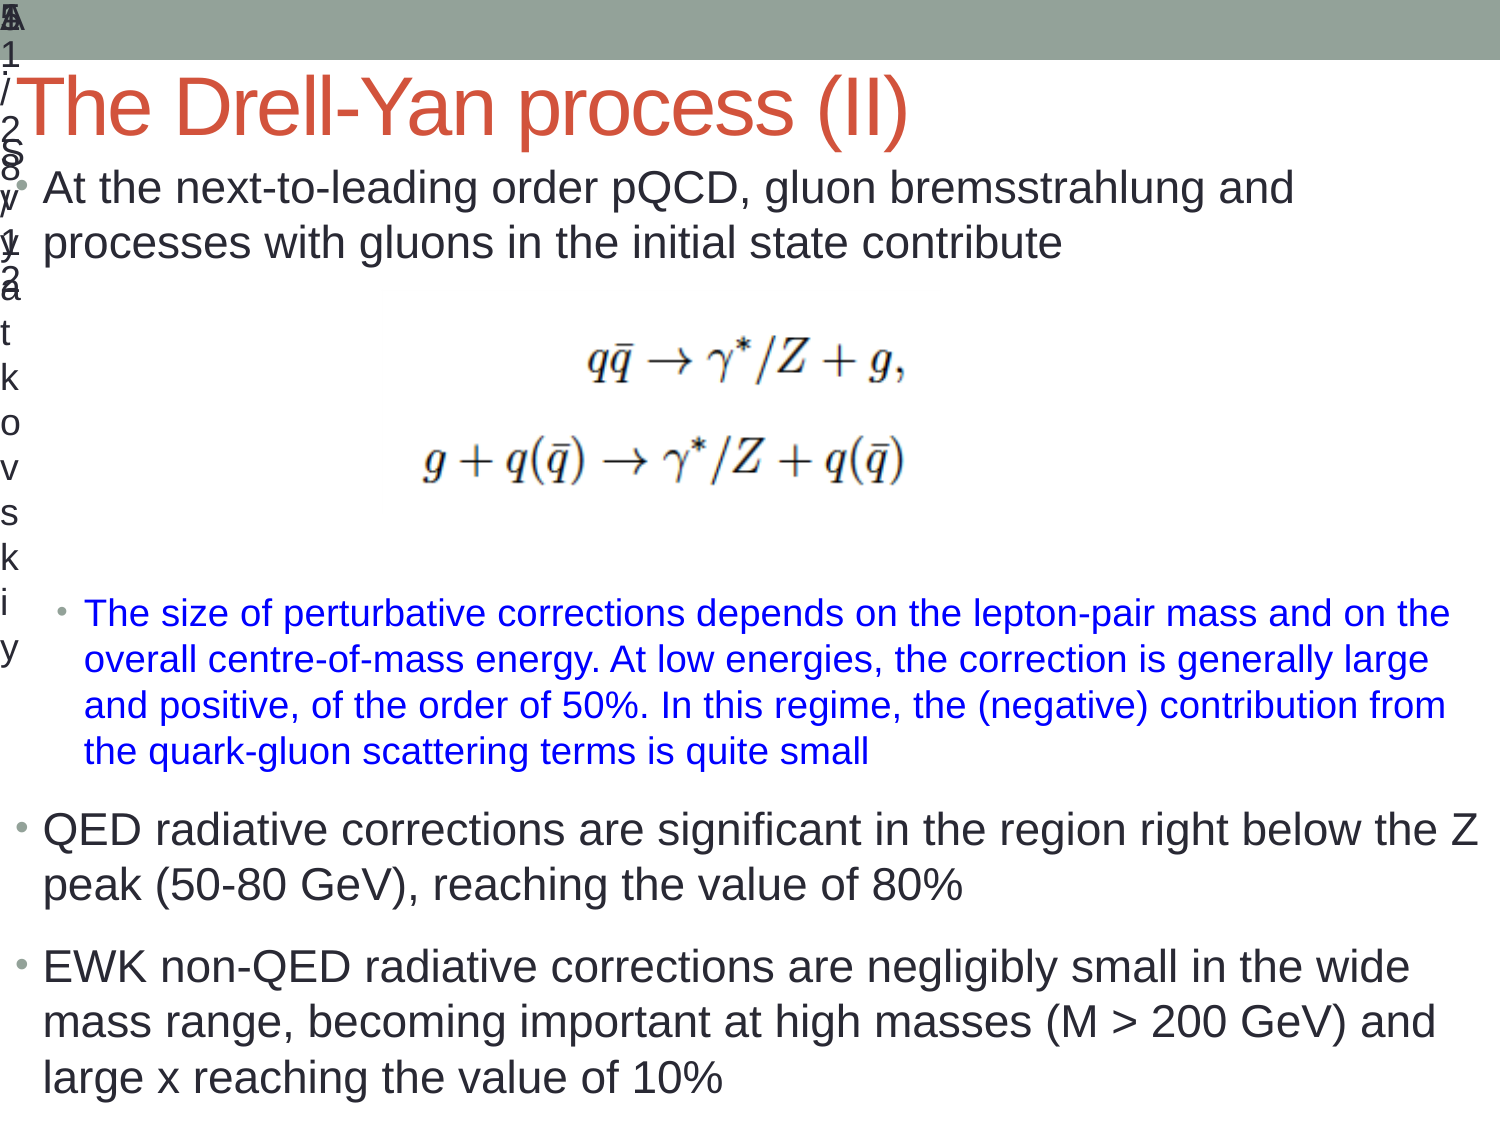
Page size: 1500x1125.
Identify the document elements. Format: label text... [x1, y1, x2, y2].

title The Drell-Yan process (II) [0, 20, 1350, 149]
list At the next-to-leading order pQCD, gluon bremsstrahlung and processes with gluons in the initial state contribute The size of perturbative corrections depends on the lepton-pair mass and on the overall centre-of-mass energy. At low energies, the correction is generally large and positive, of the order of 50%. In this regime, the (negative) contribution from the quark-gluon scattering terms is quite small QED radiative corrections are significant in the region right below the Z peak (50-80 GeV), reaching the value of 80% EWK non-QED radiative corrections are negligibly small in the wide mass range, becoming important at high masses (M > 200 GeV) and large x reaching the value of 10% [0, 149, 1500, 1120]
picture [381, 289, 941, 514]
